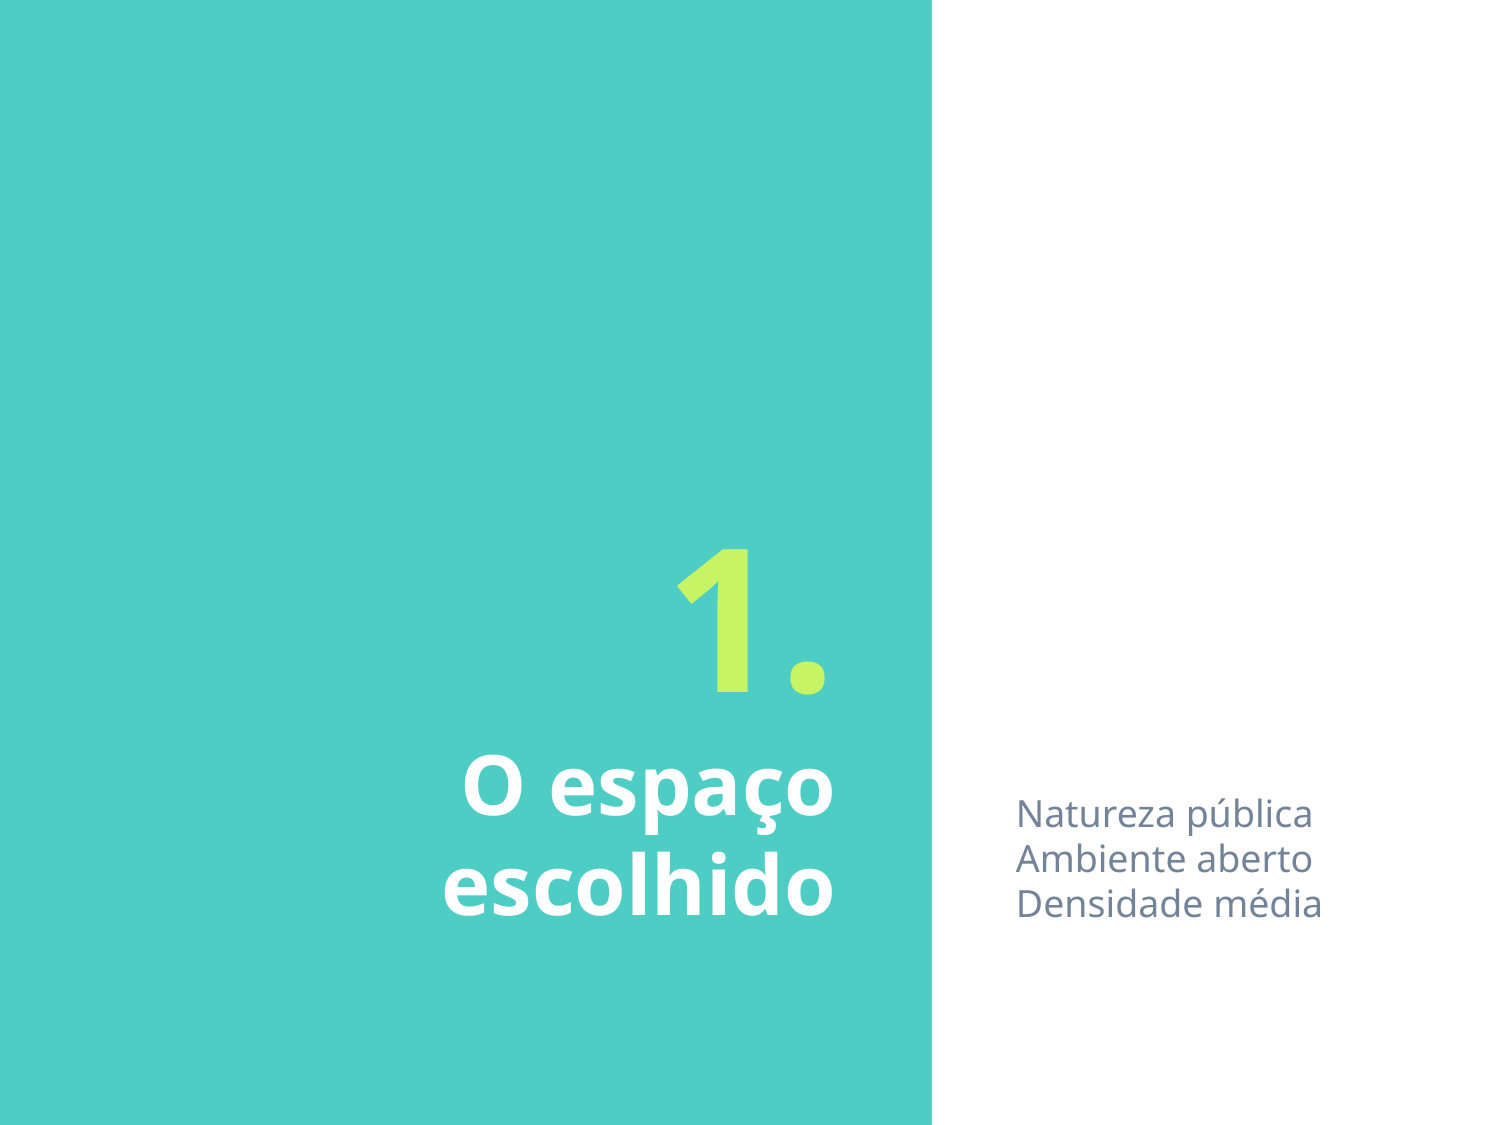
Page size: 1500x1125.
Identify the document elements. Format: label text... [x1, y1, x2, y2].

subtitle Natureza pública Ambiente aberto Densidade média [1000, 626, 1403, 940]
title 1. O espaço escolhido [112, 633, 852, 948]
